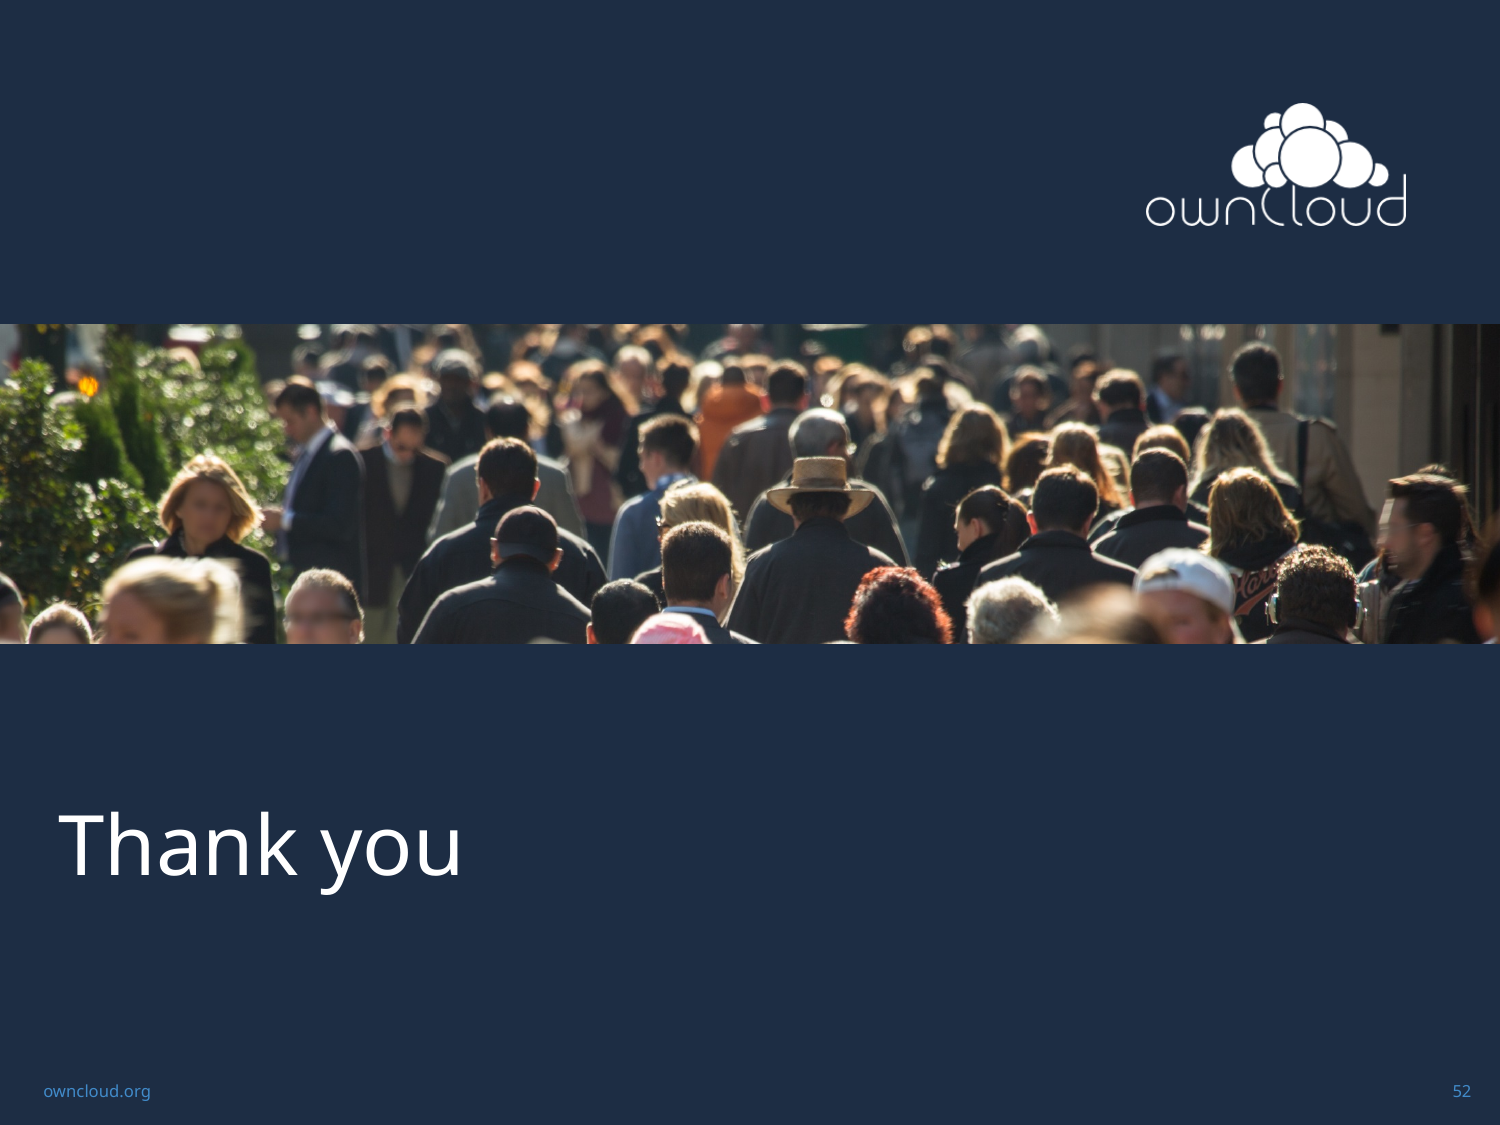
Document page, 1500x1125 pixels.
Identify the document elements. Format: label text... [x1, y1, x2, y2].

picture [1146, 103, 1406, 226]
title Thank you [58, 754, 1427, 942]
picture [0, 324, 1500, 644]
